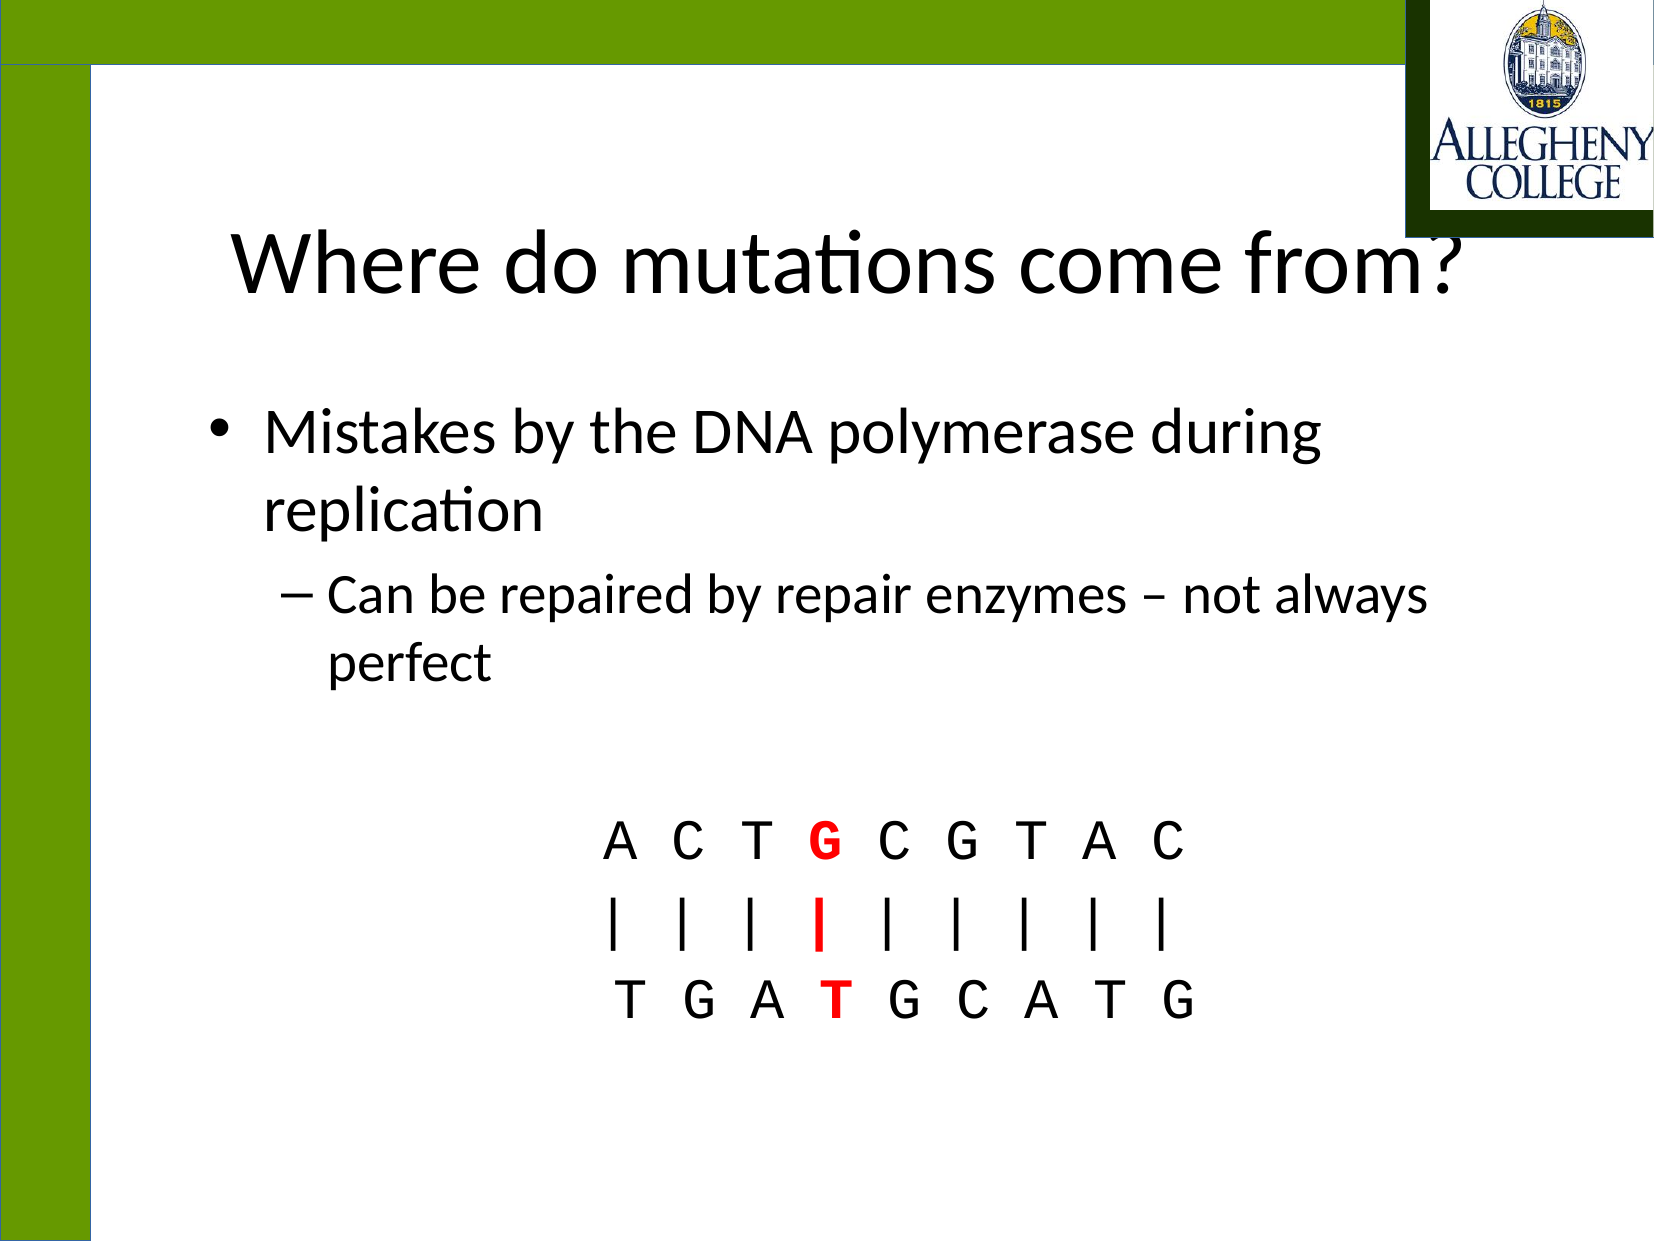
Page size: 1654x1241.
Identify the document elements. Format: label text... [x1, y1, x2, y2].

text_box [0, 0, 1654, 1241]
picture [1430, 0, 1654, 210]
list Mistakes by the DNA polymerase during replication Can be repaired by repair enzymes – not always perfect A C T G C G T A C | | | | | | | | | T G A T G C A T G [193, 380, 1544, 1124]
title Where do mutations come from? [193, 163, 1544, 351]
